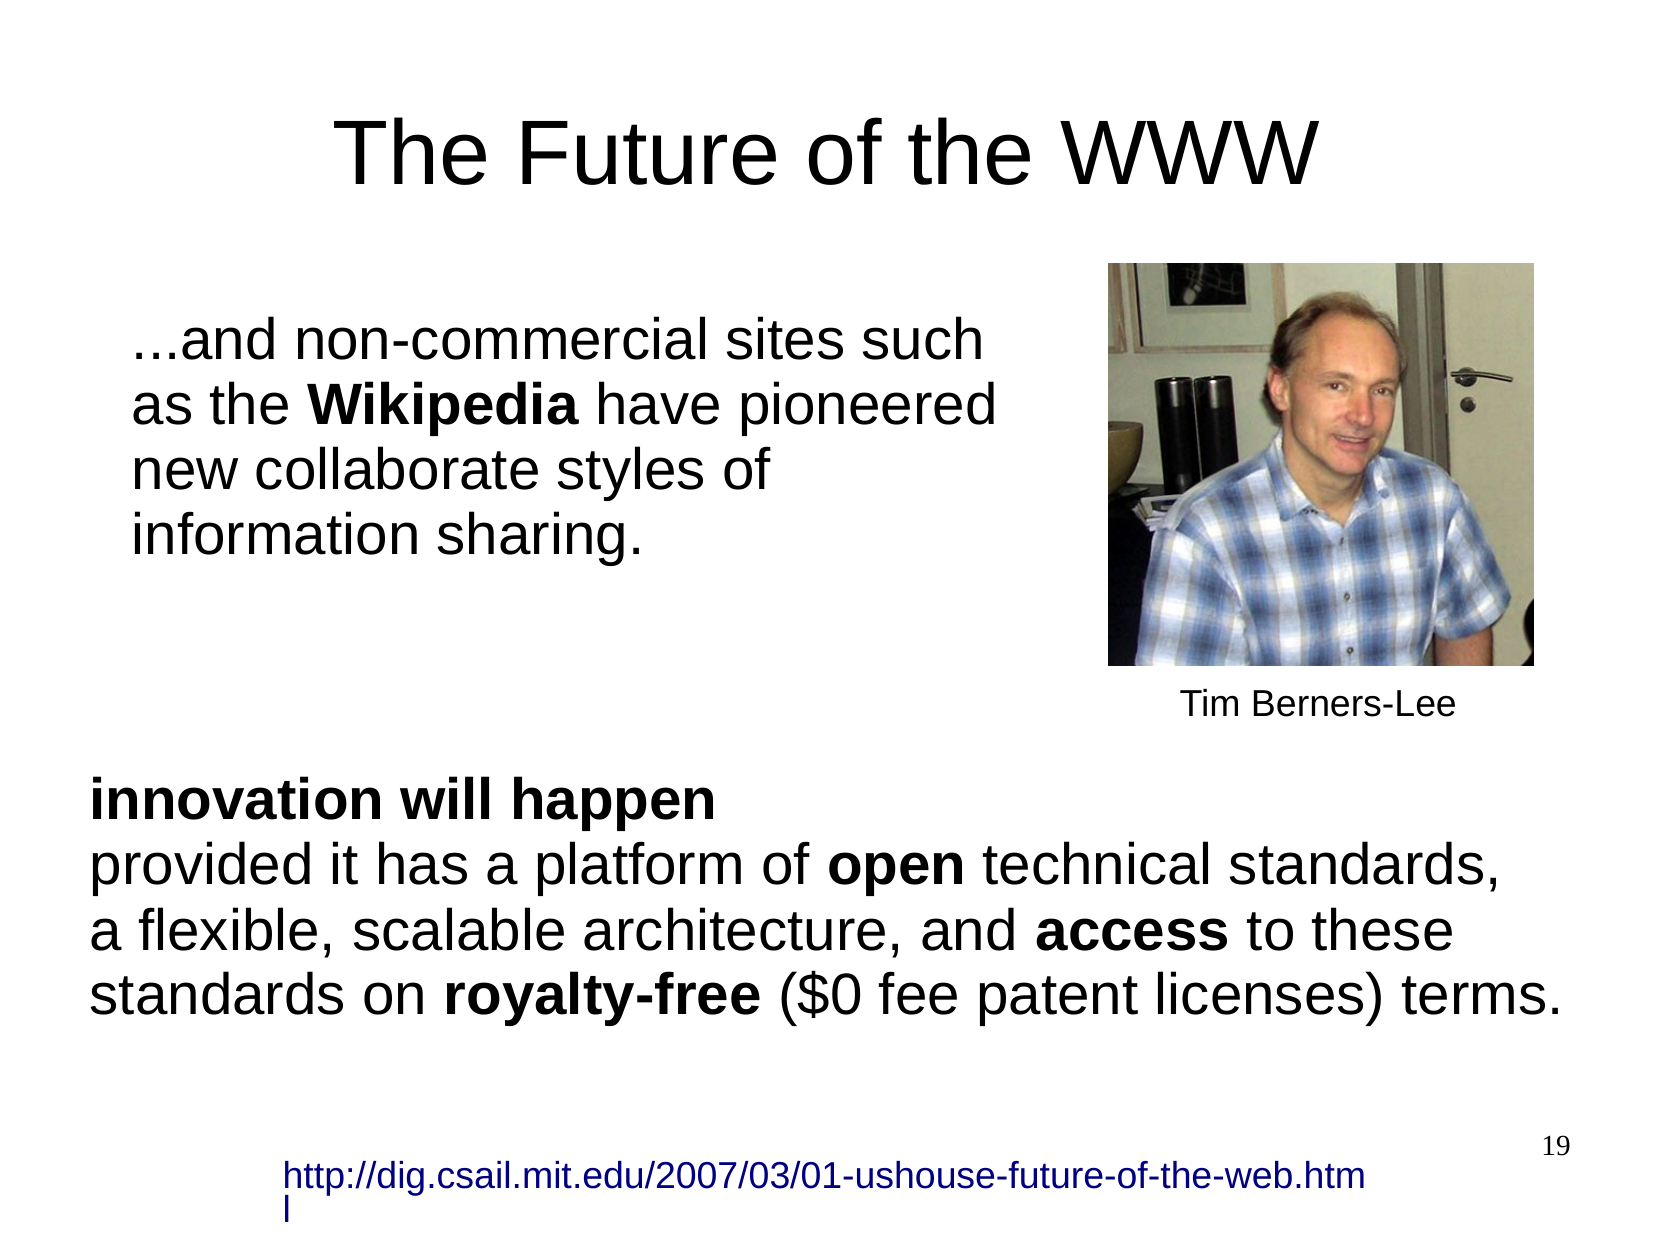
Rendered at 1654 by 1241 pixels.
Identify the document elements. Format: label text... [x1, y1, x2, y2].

text_box ...and non-commercial sites such as the Wikipedia have pioneered new collaborate styles of information sharing. [117, 299, 1023, 575]
picture [1108, 263, 1534, 666]
text_box innovation will happen provided it has a platform of open technical standards, a flexible, scalable architecture, and access to these standards on royalty-free ($0 fee patent licenses) terms. [75, 759, 1613, 1035]
text_box http://dig.csail.mit.edu/2007/03/01-ushouse-future-of-the-web.html [267, 1146, 1390, 1241]
title The Future of the WWW [82, 49, 1571, 257]
text_box Tim Berners-Lee [1112, 675, 1525, 733]
